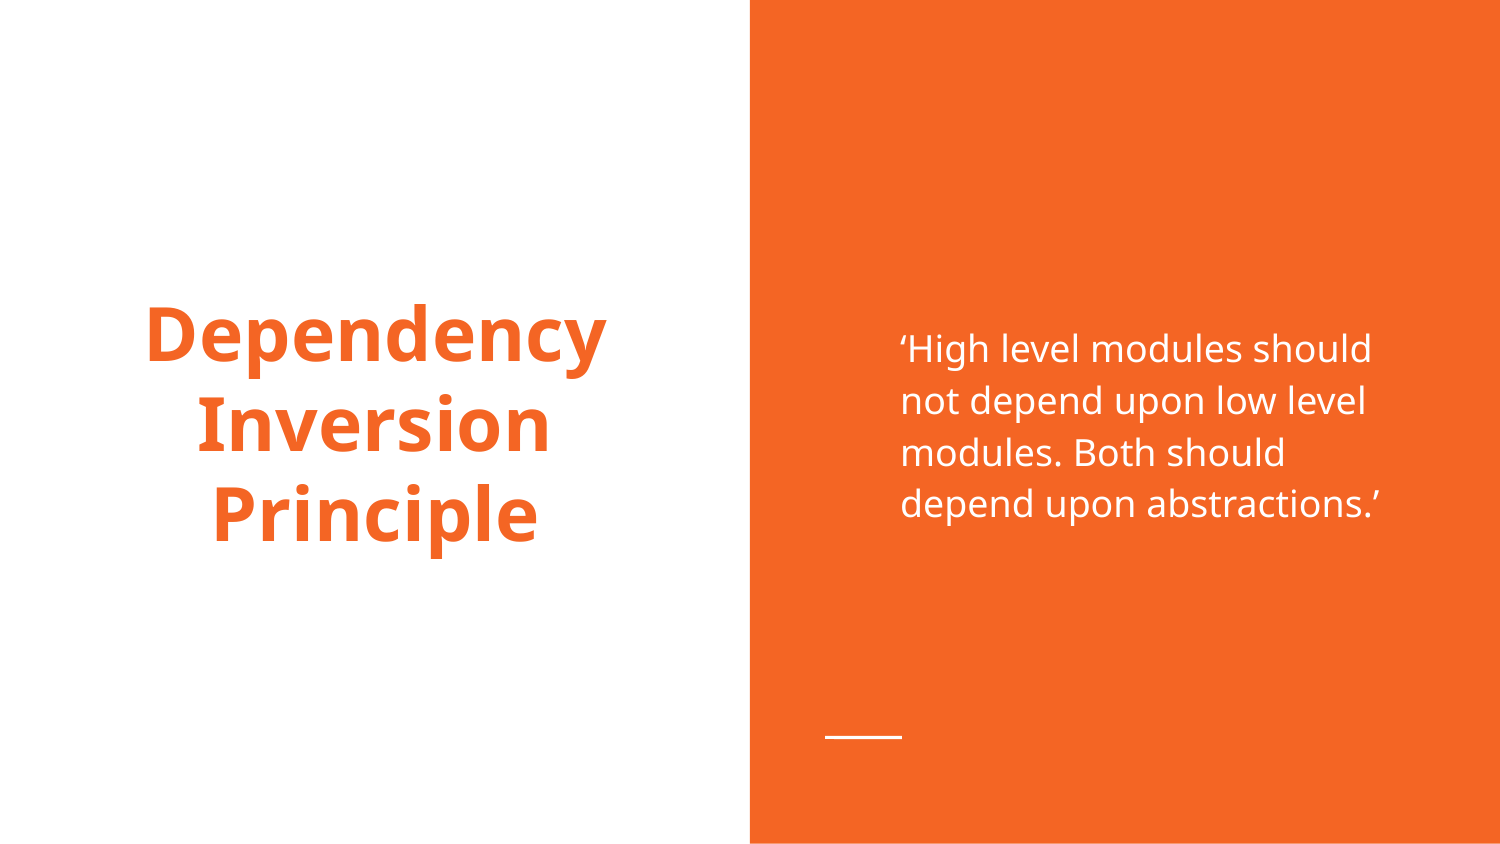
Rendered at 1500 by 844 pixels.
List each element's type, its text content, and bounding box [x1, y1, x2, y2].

title Dependency Inversion Principle [43, 313, 708, 530]
list ‘High level modules should not depend upon low level modules. Both should depend upon abstractions.’ [810, 118, 1440, 725]
